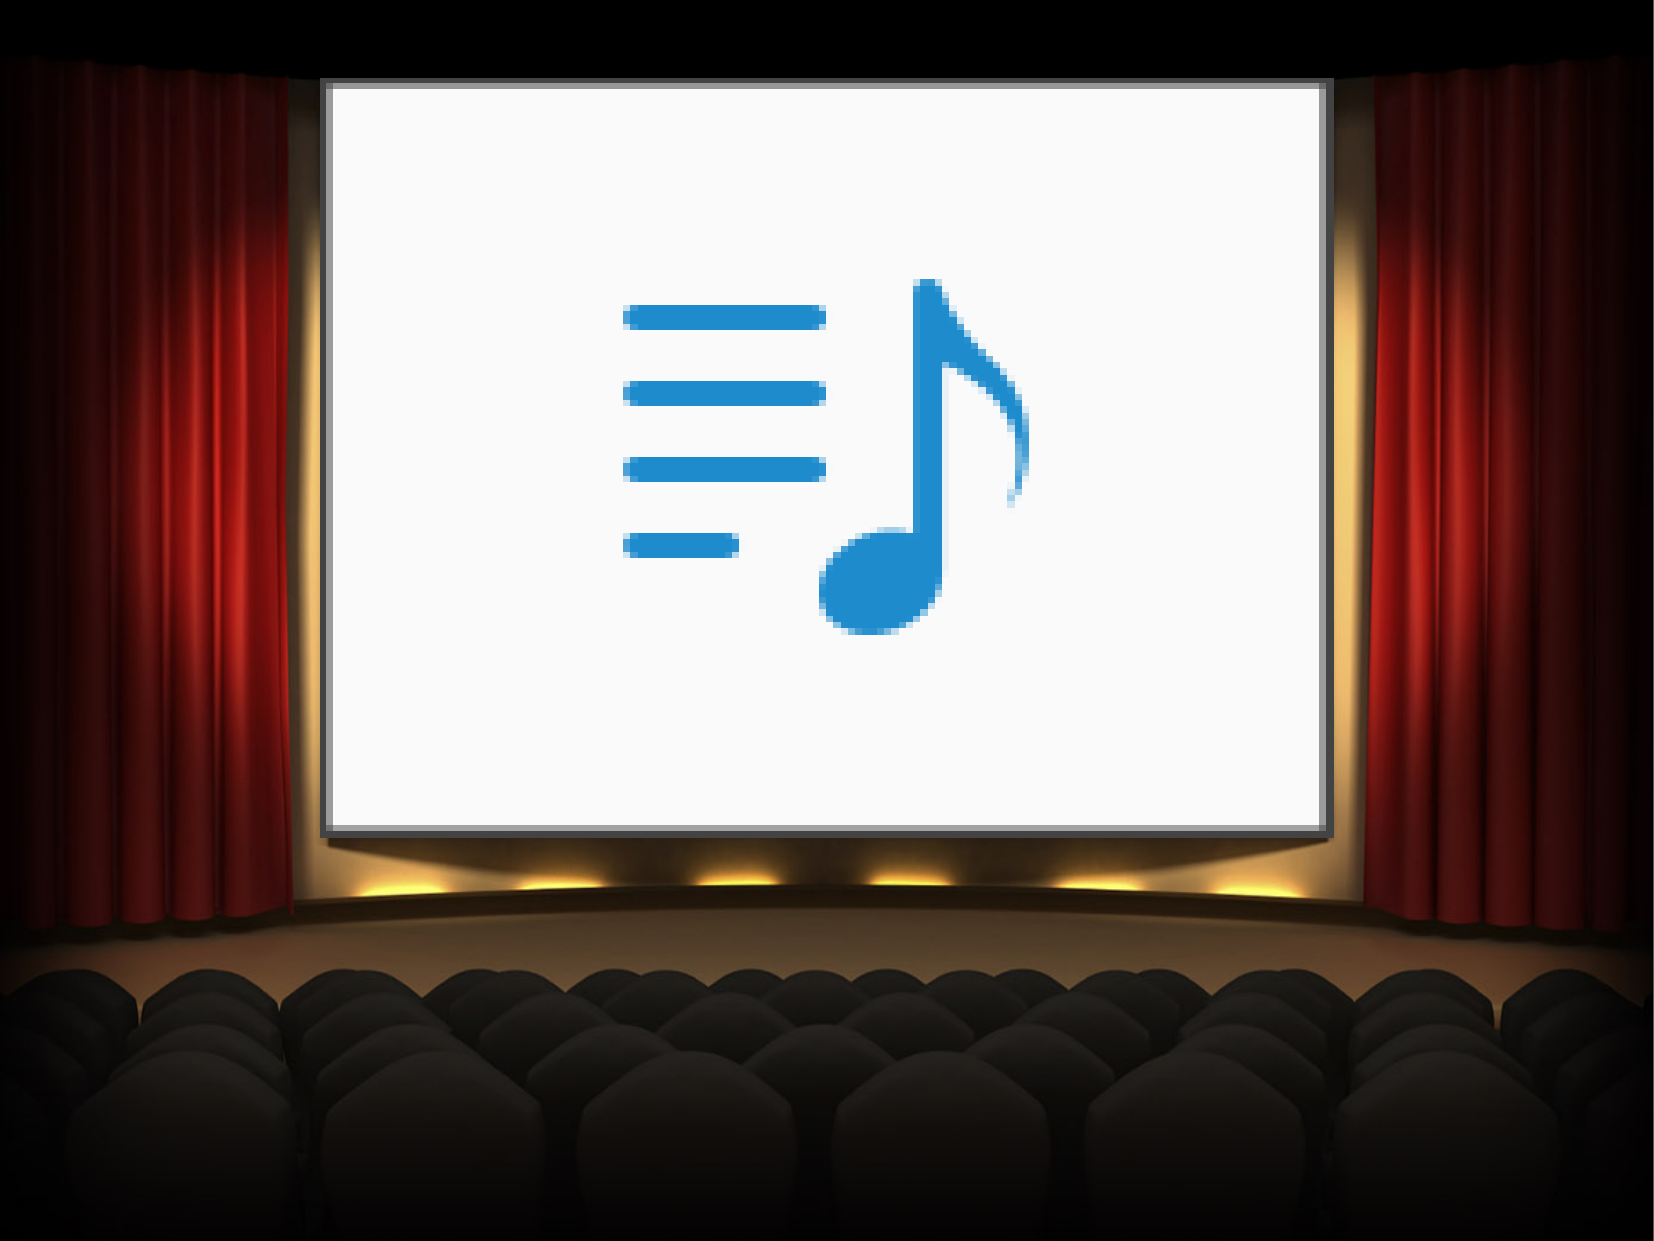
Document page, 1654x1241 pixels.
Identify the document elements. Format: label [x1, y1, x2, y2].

text_box [318, 76, 1335, 839]
picture [0, 0, 1654, 1241]
